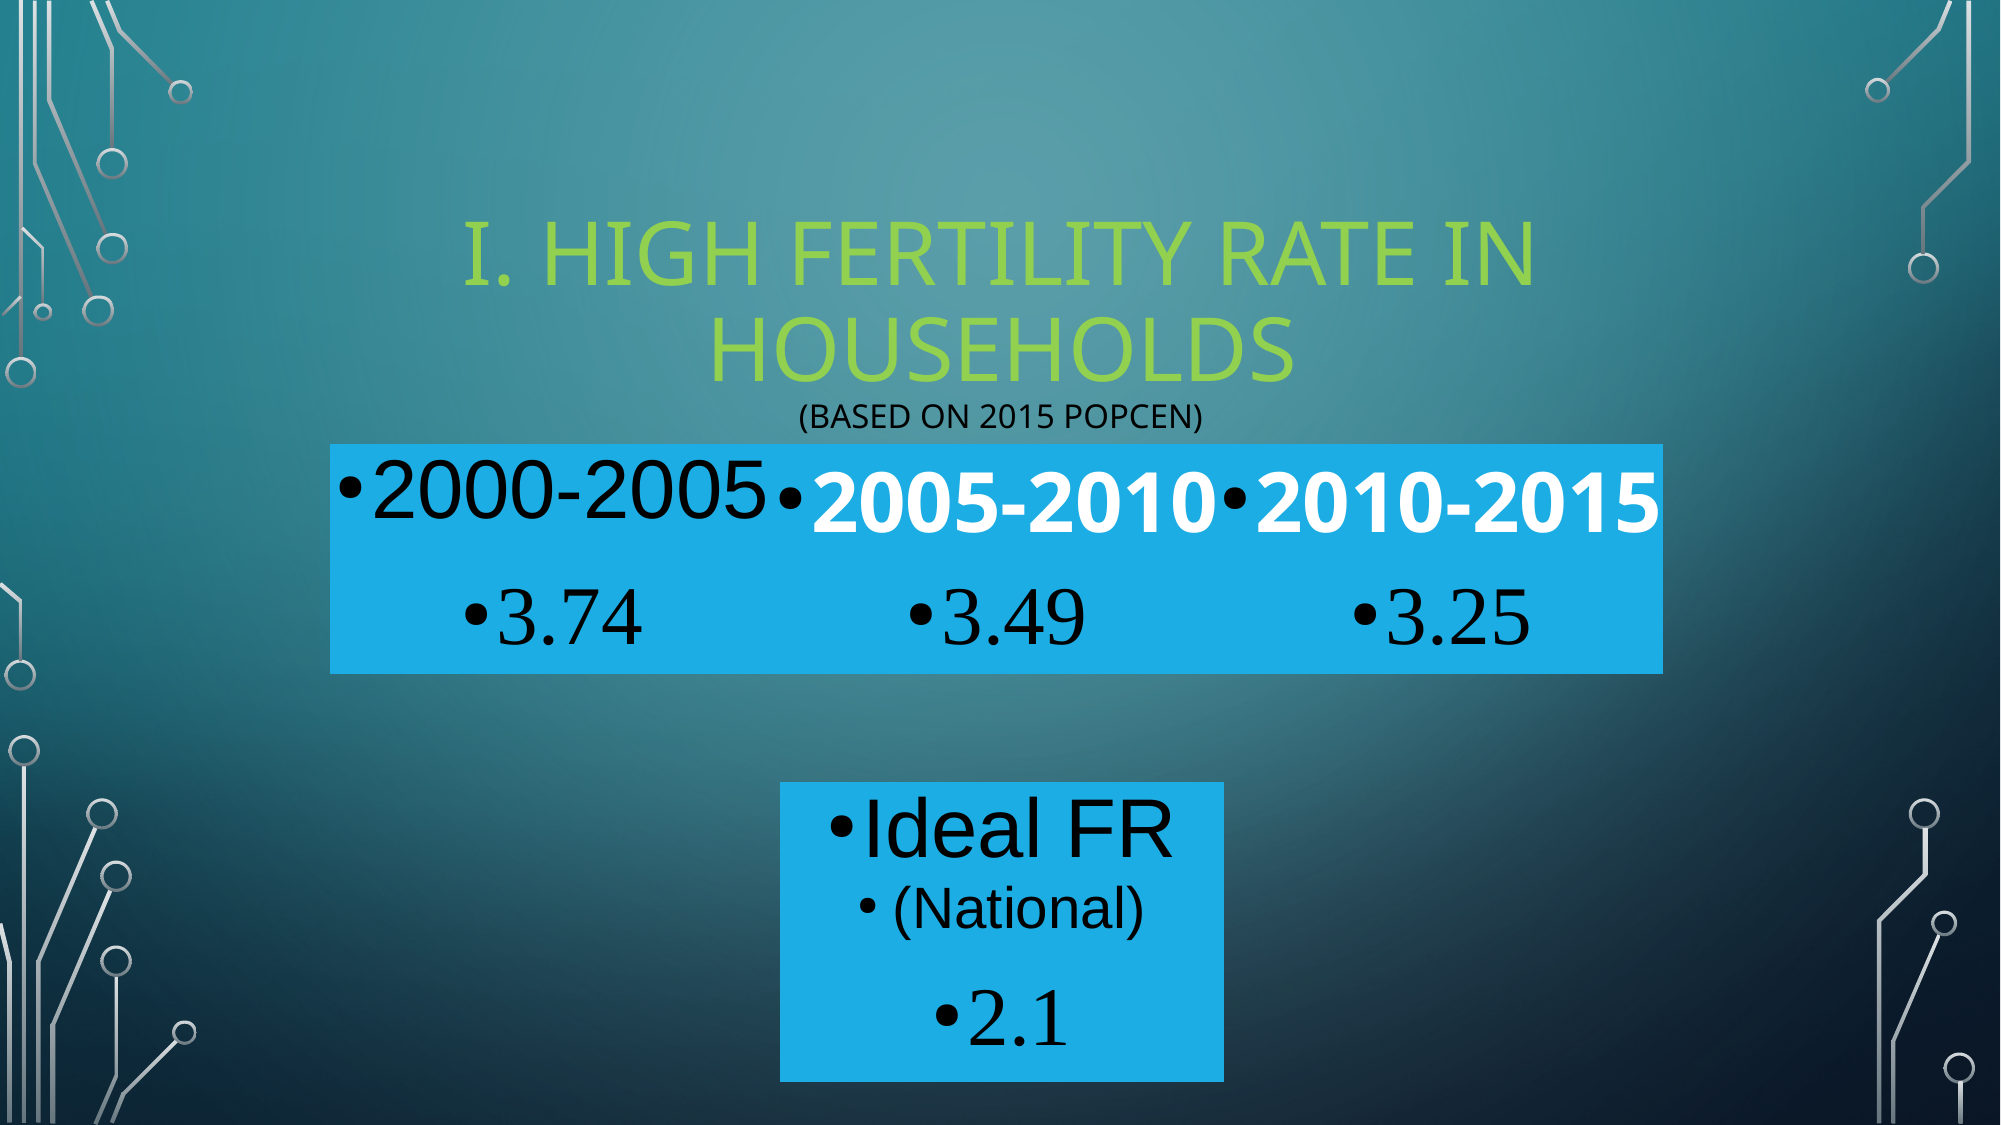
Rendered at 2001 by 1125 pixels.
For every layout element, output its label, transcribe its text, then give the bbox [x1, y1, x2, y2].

table_cell 3.49 [774, 570, 1219, 674]
table_cell 3.25 [1219, 570, 1663, 674]
table_cell 2.1 [780, 972, 1224, 1082]
table_header 2000-2005 [330, 444, 774, 570]
table_header Ideal FR (National) [780, 782, 1224, 972]
title I. High fertility rate in households (Based on 2015 POPCEN) [188, 200, 1814, 444]
table_cell 3.74 [330, 570, 774, 674]
table_header 2005-2010 [774, 444, 1219, 570]
table_header 2010-2015 [1219, 444, 1663, 570]
